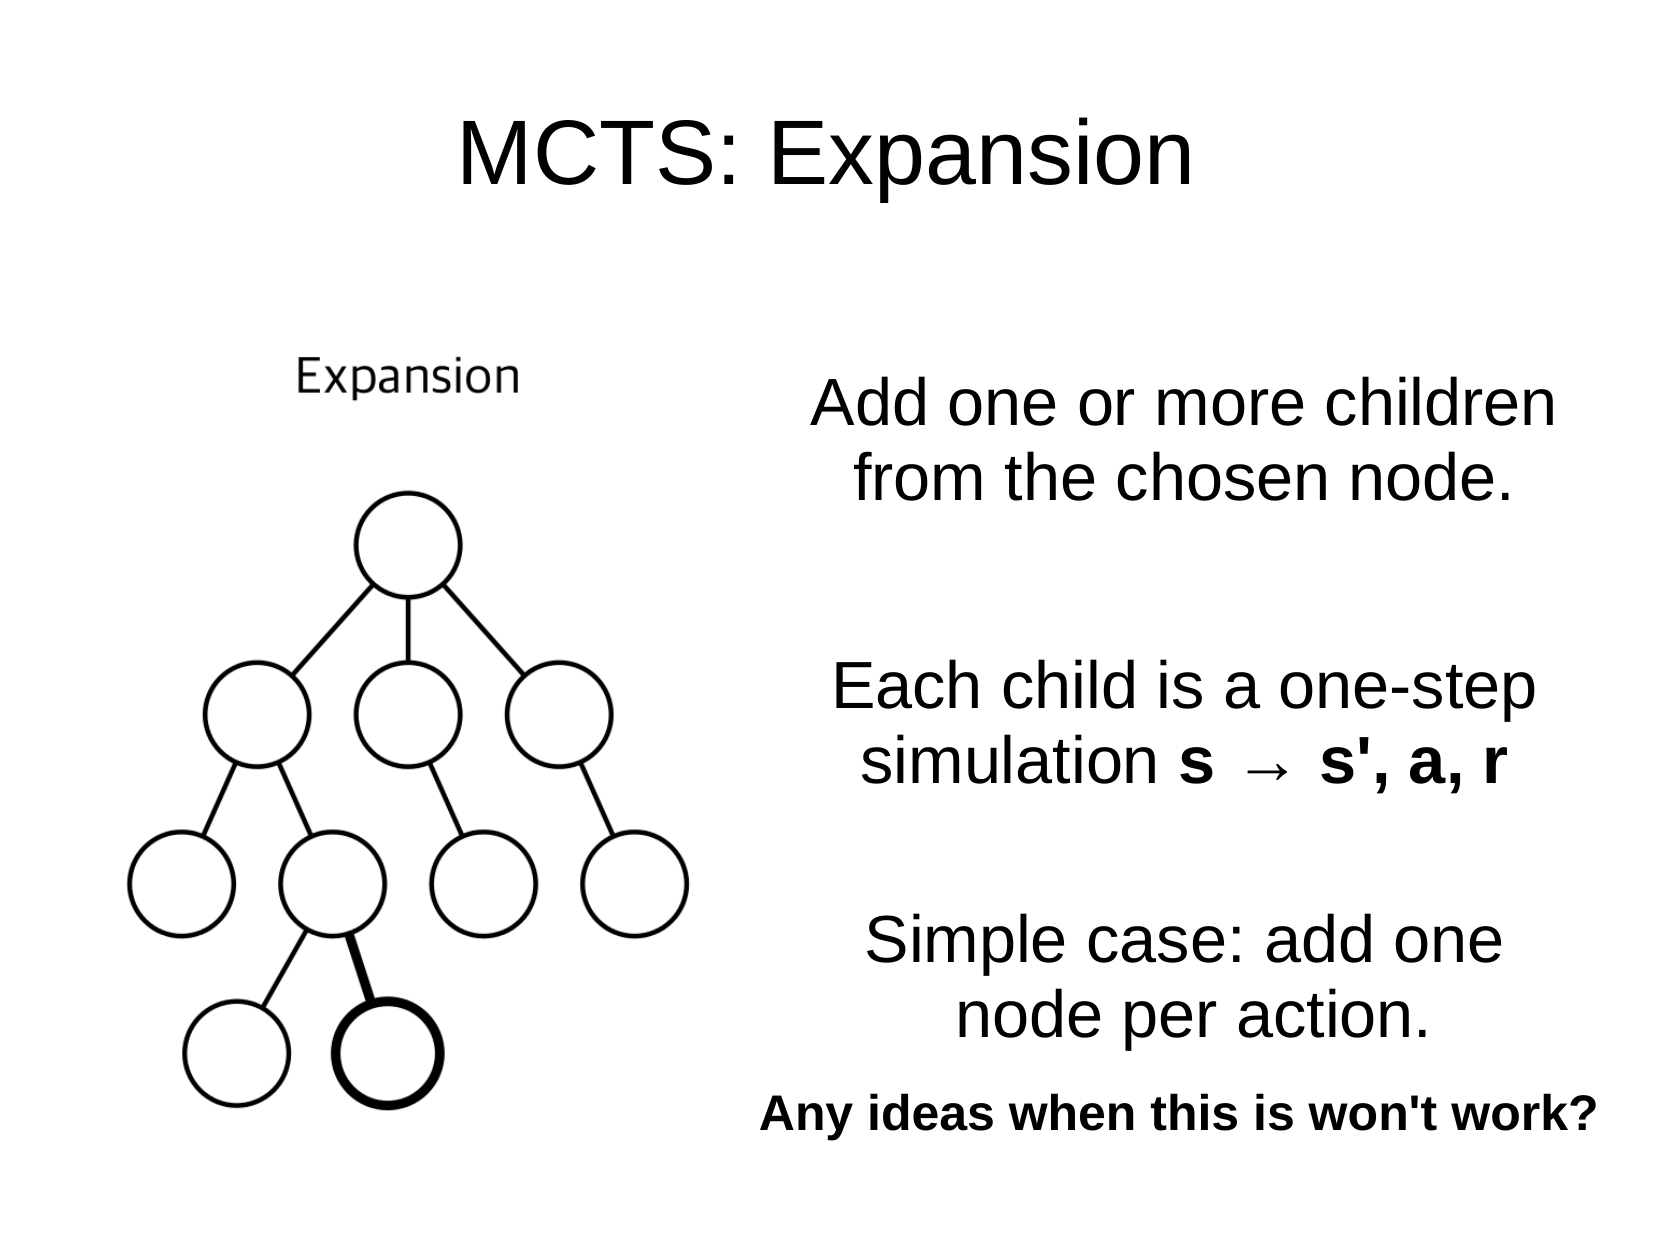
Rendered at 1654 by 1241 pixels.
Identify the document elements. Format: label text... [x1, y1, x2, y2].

list Add one or more children from the chosen node. Each child is a one-step simulation s → s', a, r Simple case: add one node per action. [673, 290, 1626, 1241]
text_box Any ideas when this is won't work? [668, 1085, 1619, 1241]
title MCTS: Expansion [82, 49, 1571, 257]
picture [78, 312, 704, 1148]
